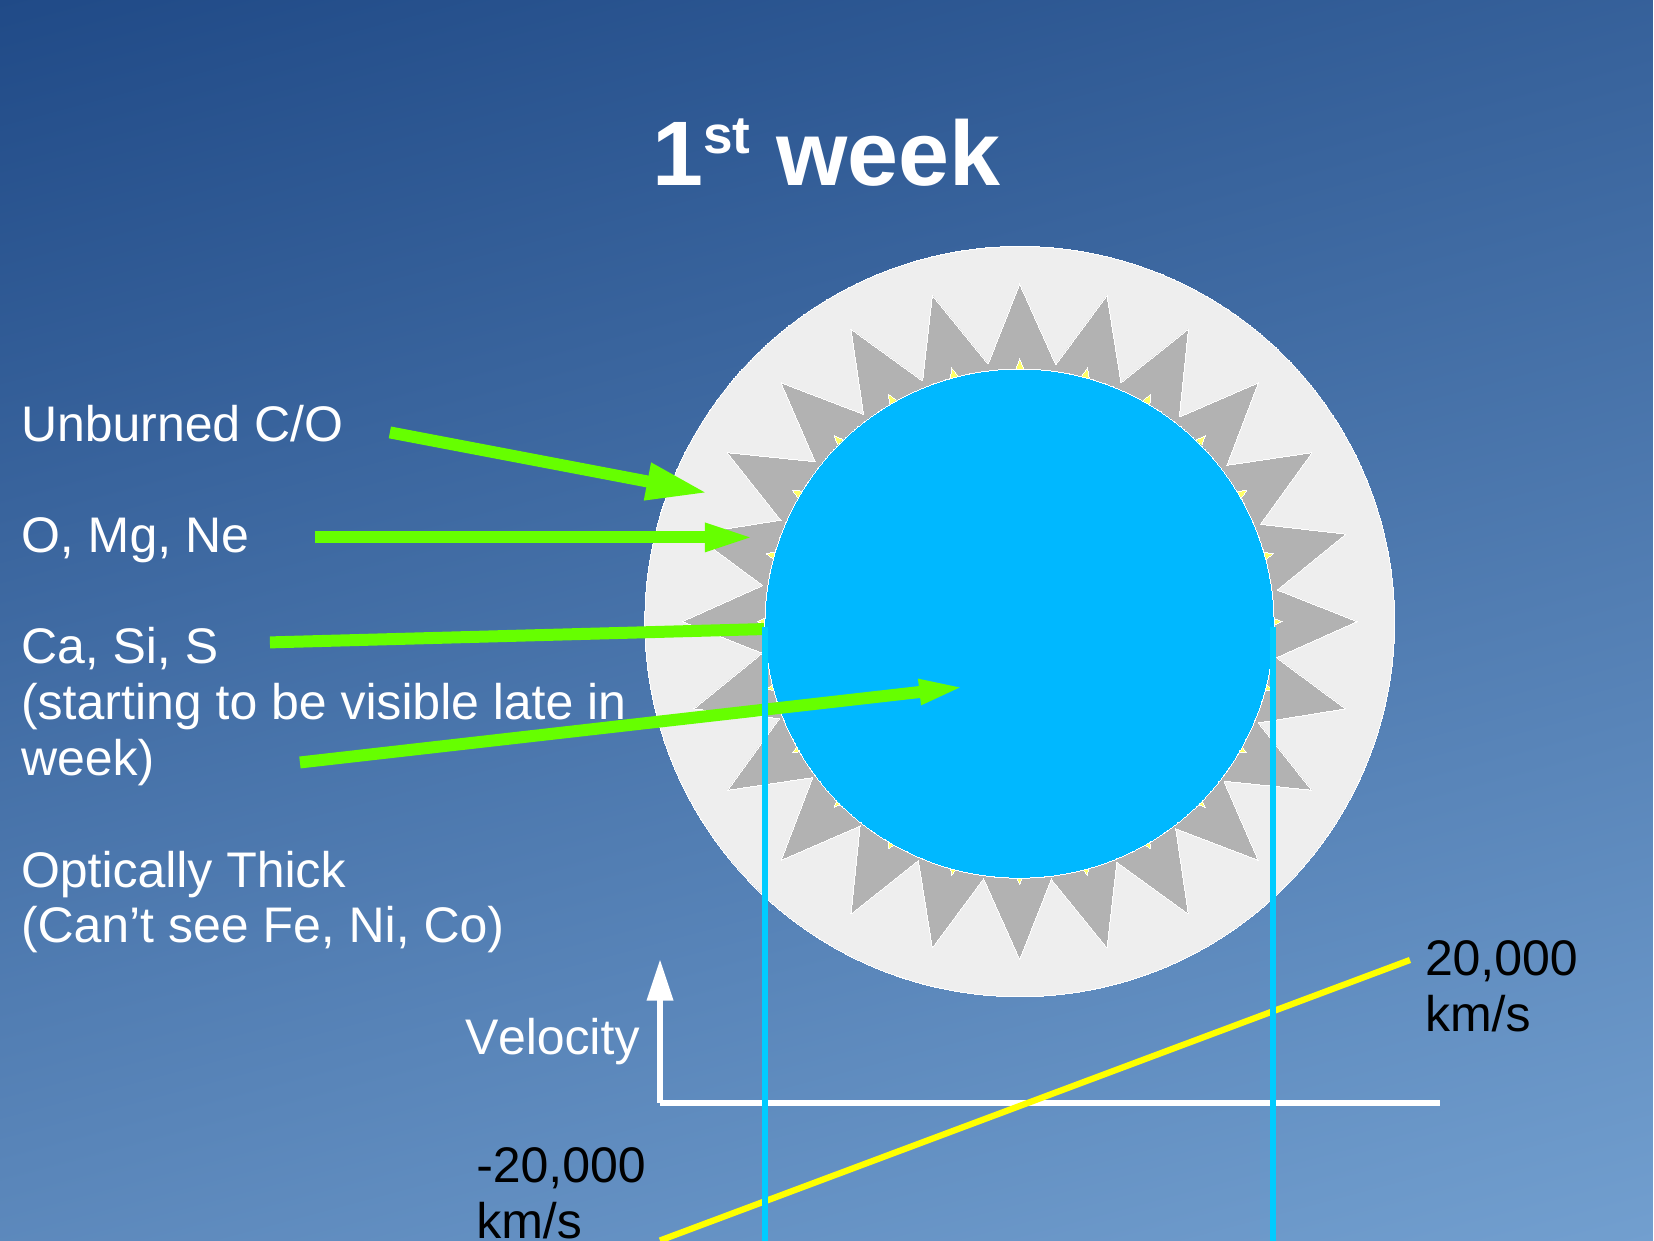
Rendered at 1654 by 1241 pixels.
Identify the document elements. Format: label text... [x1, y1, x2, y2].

text_box -20,000 km/s [476, 1137, 687, 1241]
text_box [696, 636, 762, 711]
text_box Velocity [465, 1009, 721, 1066]
text_box 20,000 km/s [1425, 930, 1606, 1042]
title 1st week [82, 49, 1571, 257]
text_box [696, 717, 762, 895]
text_box Unburned C/O O, Mg, Ne Ca, Si, S (starting to be visible late in week) Optically Thick (Can’t see Fe, Ni, Co) [21, 395, 696, 1065]
text_box [696, 257, 1395, 997]
